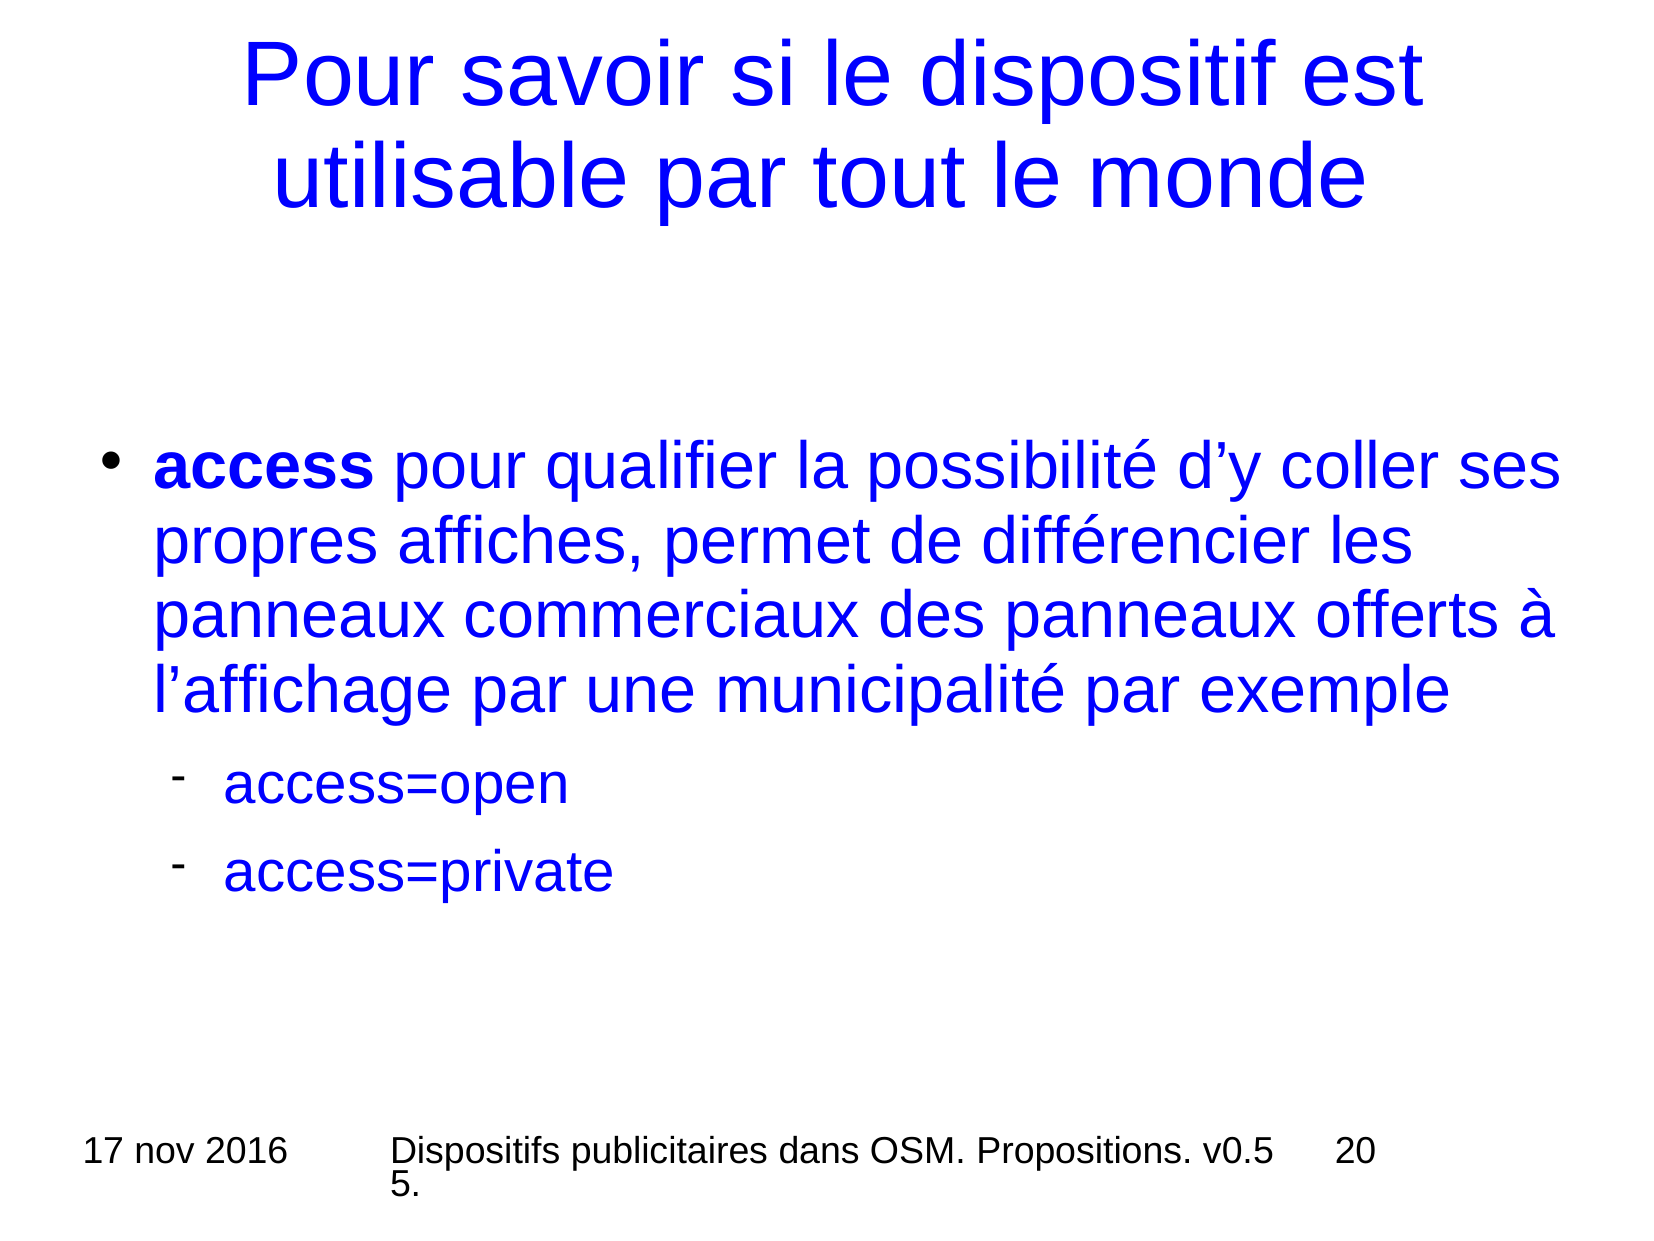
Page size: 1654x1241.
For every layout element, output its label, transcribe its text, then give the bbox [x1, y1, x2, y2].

title Pour savoir si le dispositif est utilisable par tout le monde [90, 19, 1579, 225]
list access pour qualifier la possibilité d’y coller ses propres affiches, permet de différencier les panneaux commerciaux des panneaux offerts à l’affichage par une municipalité par exemple access=open access=private [82, 315, 1571, 916]
